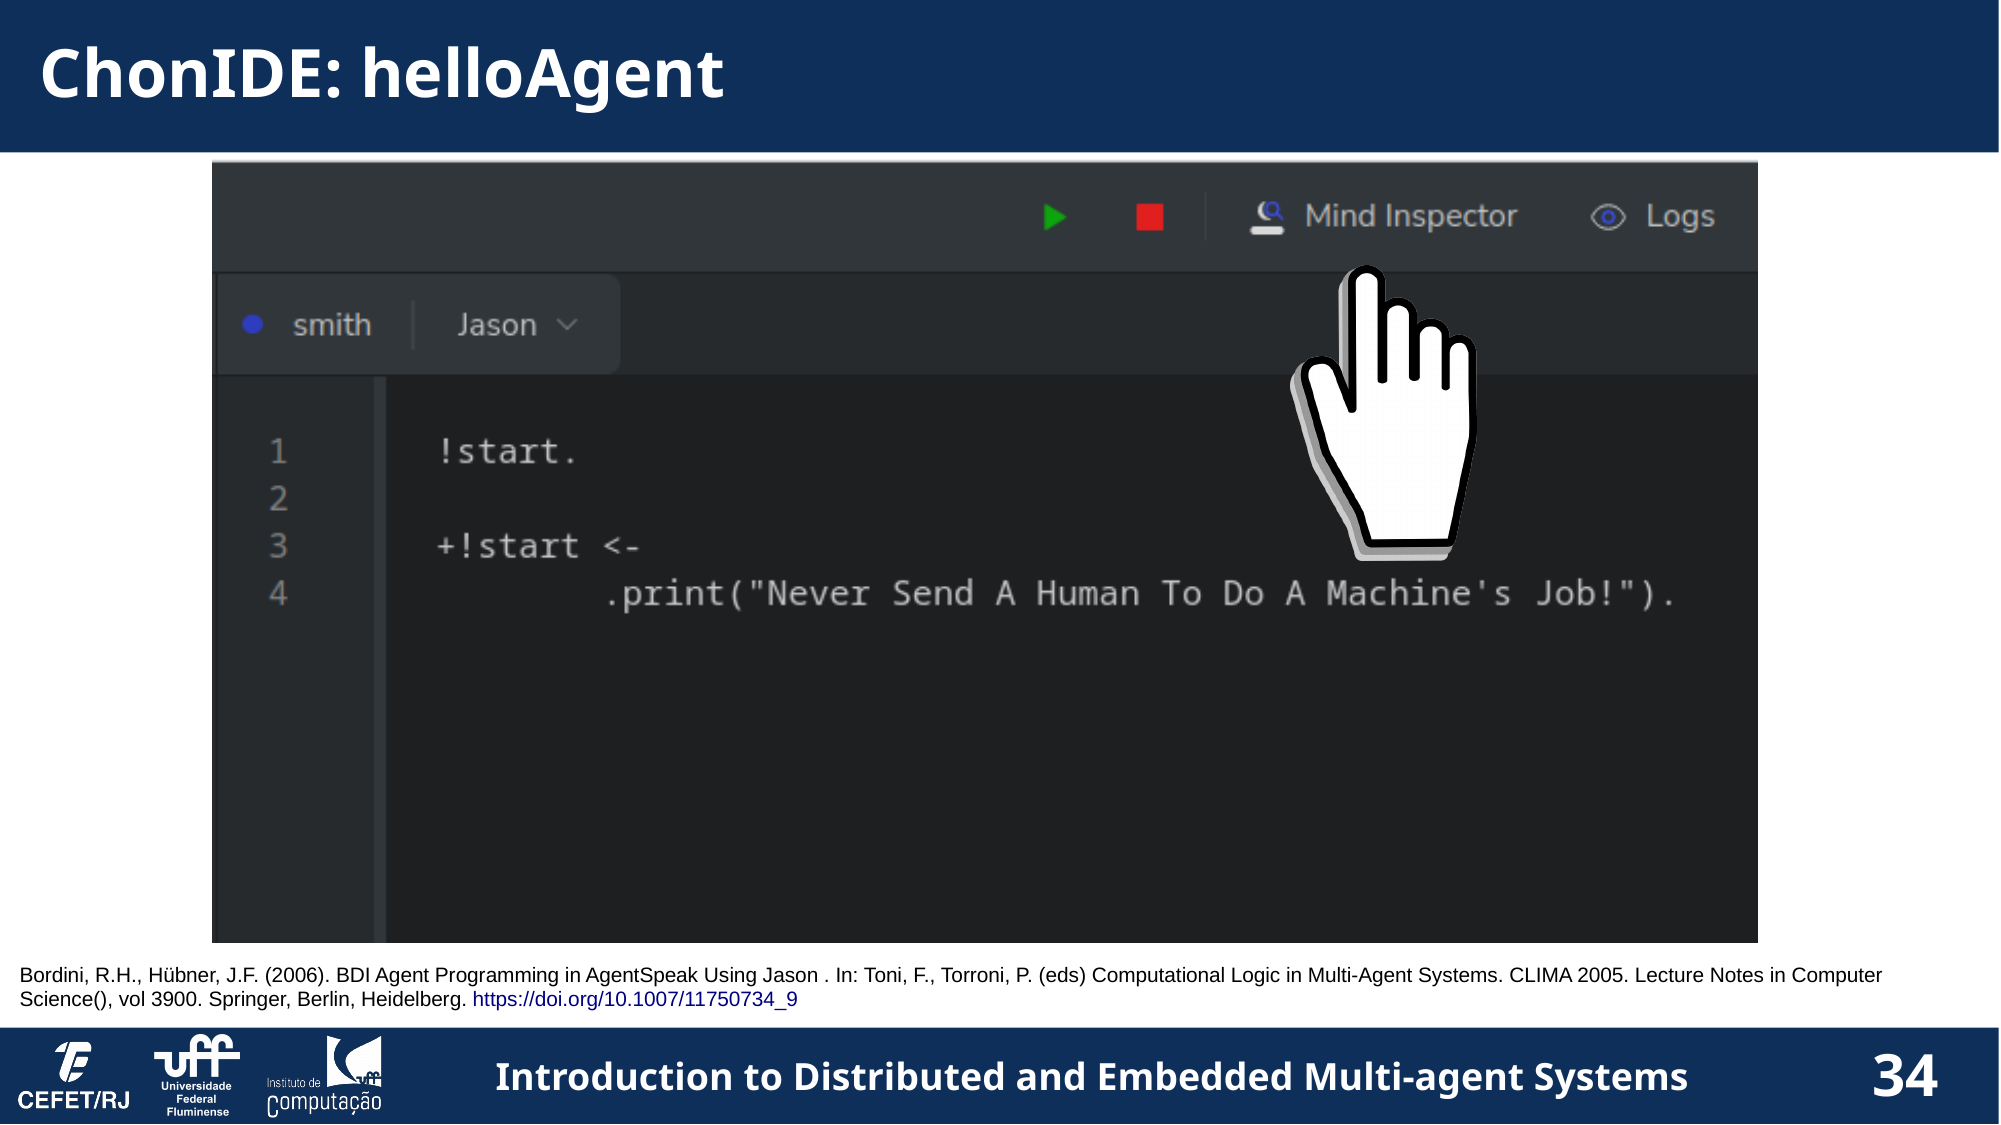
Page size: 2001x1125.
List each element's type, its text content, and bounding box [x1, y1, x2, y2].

picture [212, 159, 1758, 943]
picture [153, 1042, 241, 1121]
picture [18, 1042, 129, 1125]
text_box Bordini, R.H., Hübner, J.F. (2006). BDI Agent Programming in AgentSpeak Using Jason . In: Toni, F., Torroni, P. (eds) Computational Logic in Multi-Agent Systems. CLIMA 2005. Lecture Notes in Computer Science(), vol 3900. Springer, Berlin, Heidelberg. https://doi.org/10.1007/11750734_9 [4, 956, 1979, 1042]
picture [265, 1042, 383, 1118]
text_box ChonIDE: helloAgent [25, 23, 1998, 116]
